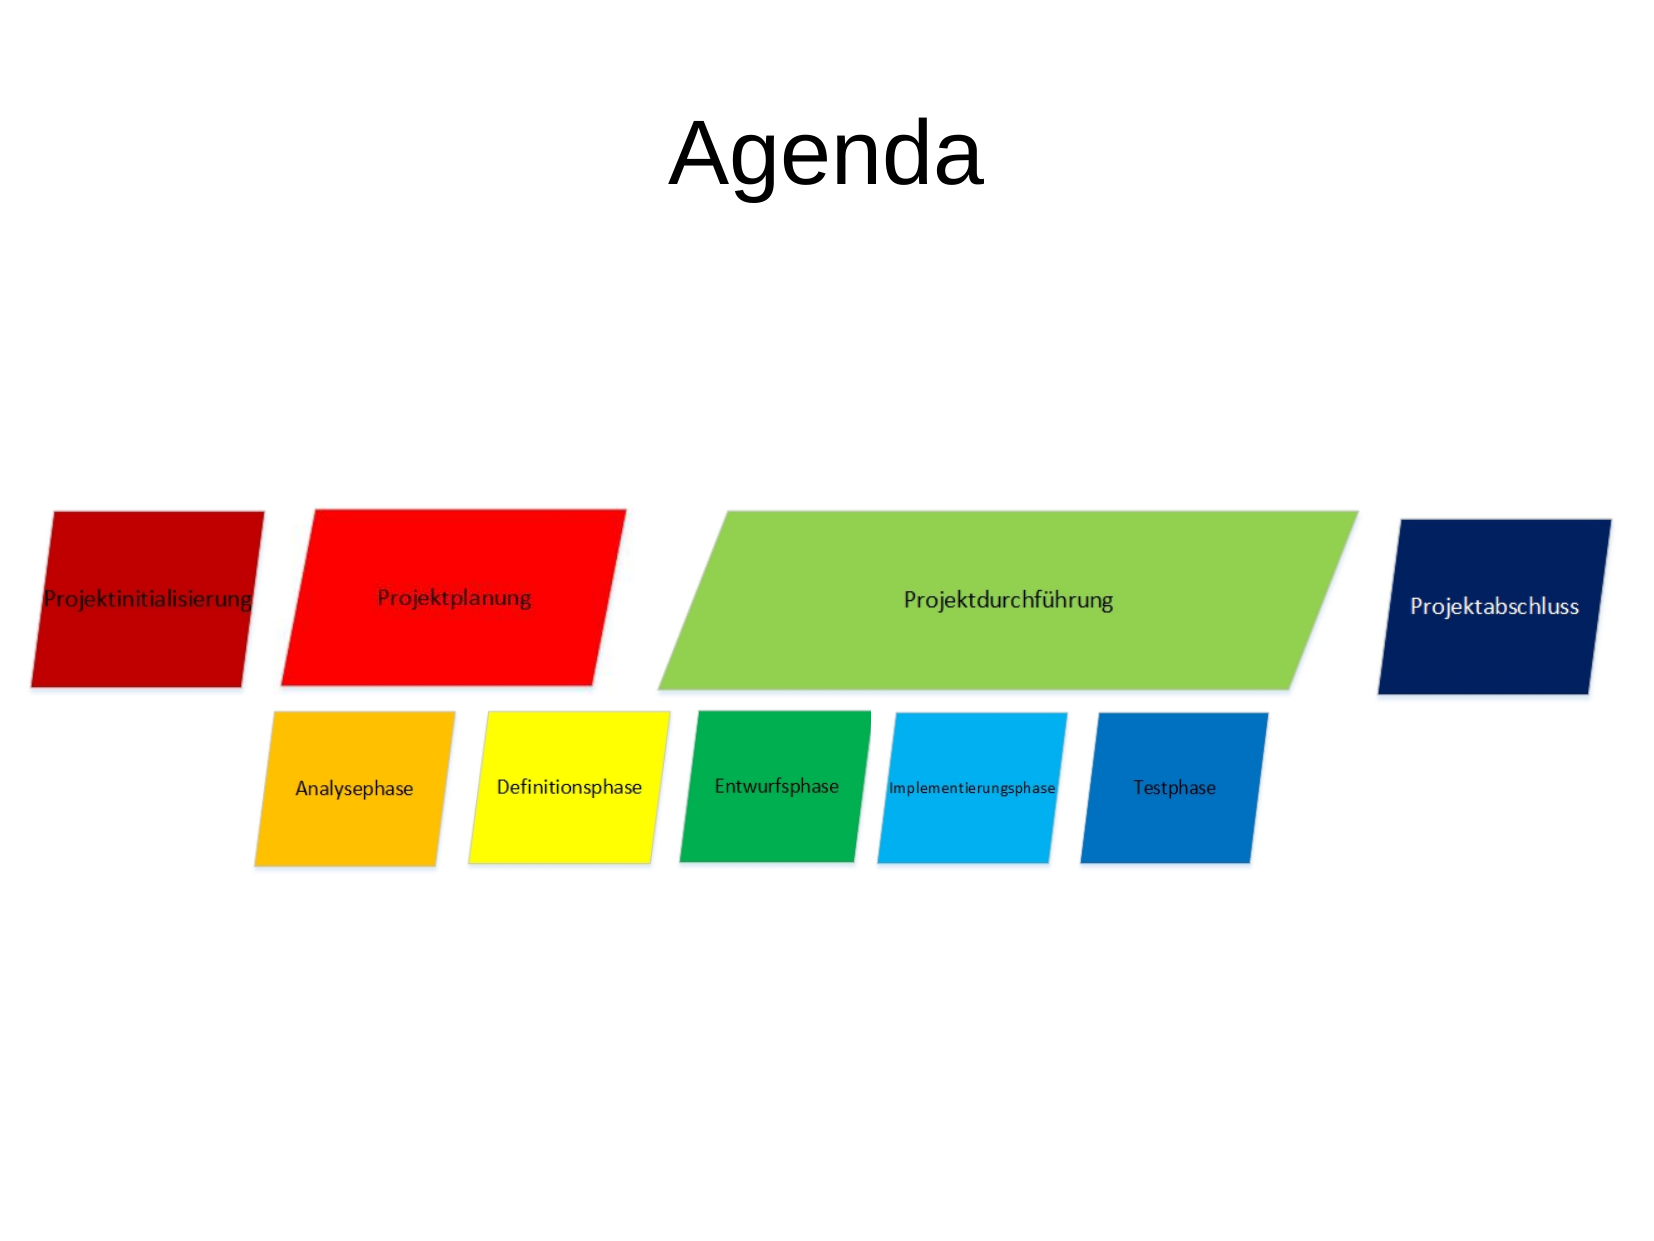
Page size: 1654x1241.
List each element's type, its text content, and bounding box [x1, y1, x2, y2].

title Agenda [82, 49, 1571, 257]
picture [248, 707, 1276, 877]
picture [23, 506, 636, 700]
picture [647, 507, 1621, 707]
